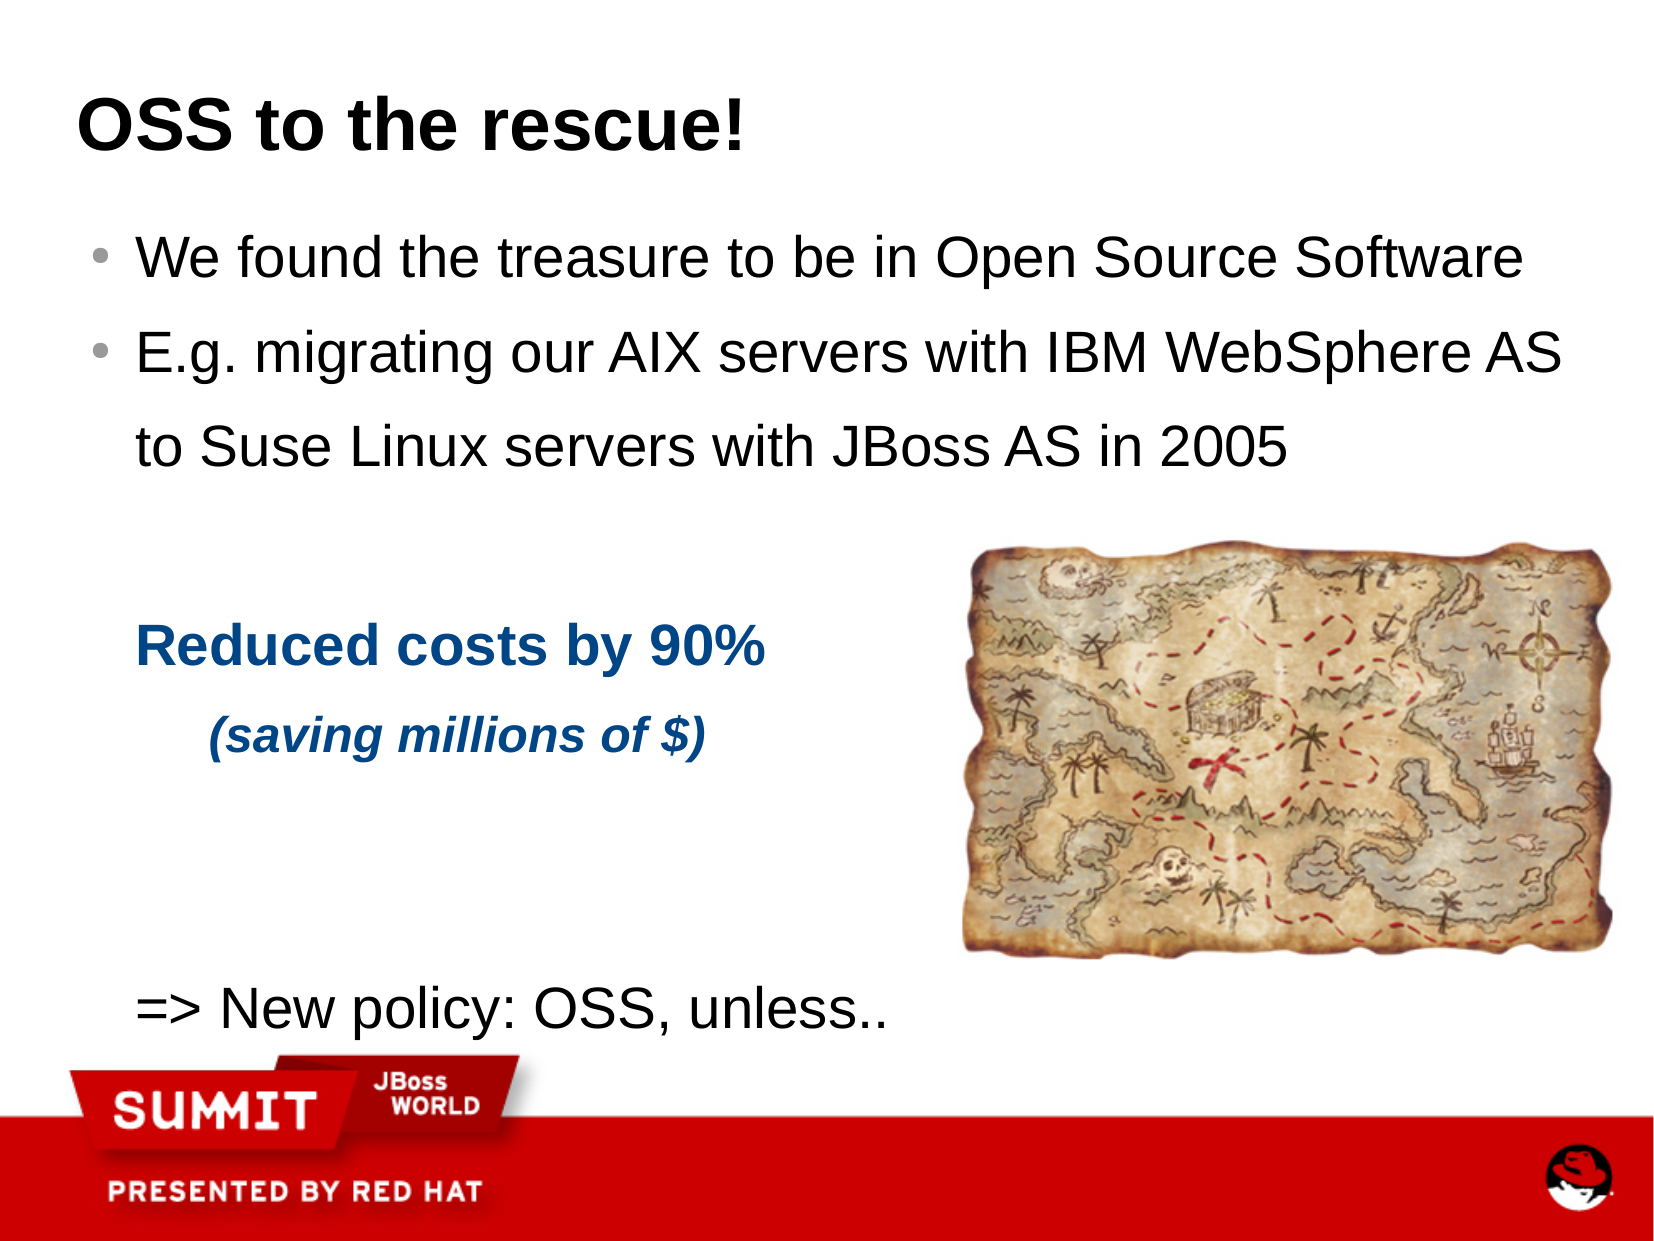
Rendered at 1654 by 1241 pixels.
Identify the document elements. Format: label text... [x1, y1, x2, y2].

list We found the treasure to be in Open Source Software E.g. migrating our AIX servers with IBM WebSphere AS to Suse Linux servers with JBoss AS in 2005 Reduced costs by 90% (saving millions of $) => New policy: OSS, unless.. [75, 225, 1576, 1042]
picture [0, 433, 1654, 1241]
title OSS to the rescue! [76, 45, 1565, 204]
